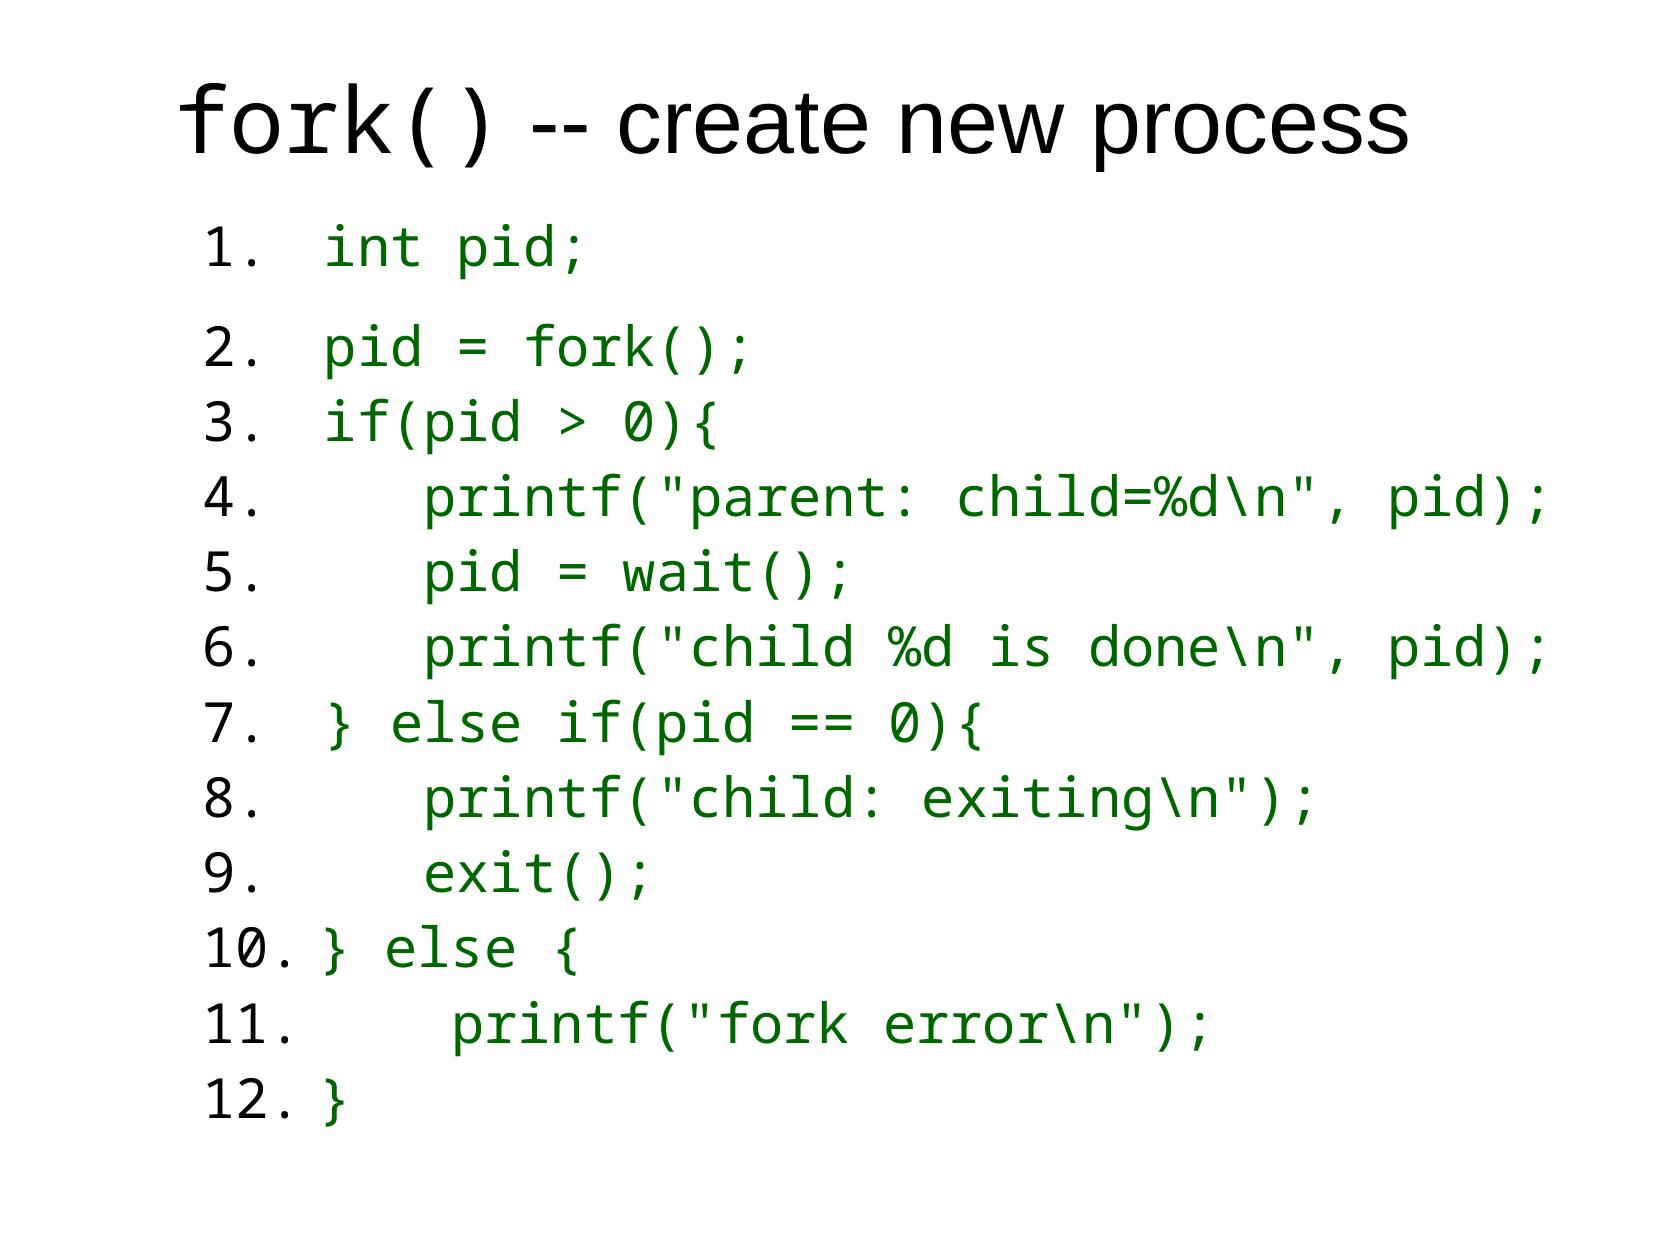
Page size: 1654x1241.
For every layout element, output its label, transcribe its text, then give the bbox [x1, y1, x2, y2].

title fork() -- create new process [37, 49, 1576, 188]
list int pid; pid = fork(); if(pid > 0){ printf("parent: child=%d\n", pid); pid = wait(); printf("child %d is done\n", pid); } else if(pid == 0){ printf("child: exiting\n"); exit(); } else { printf("fork error\n"); } [187, 207, 1571, 1145]
